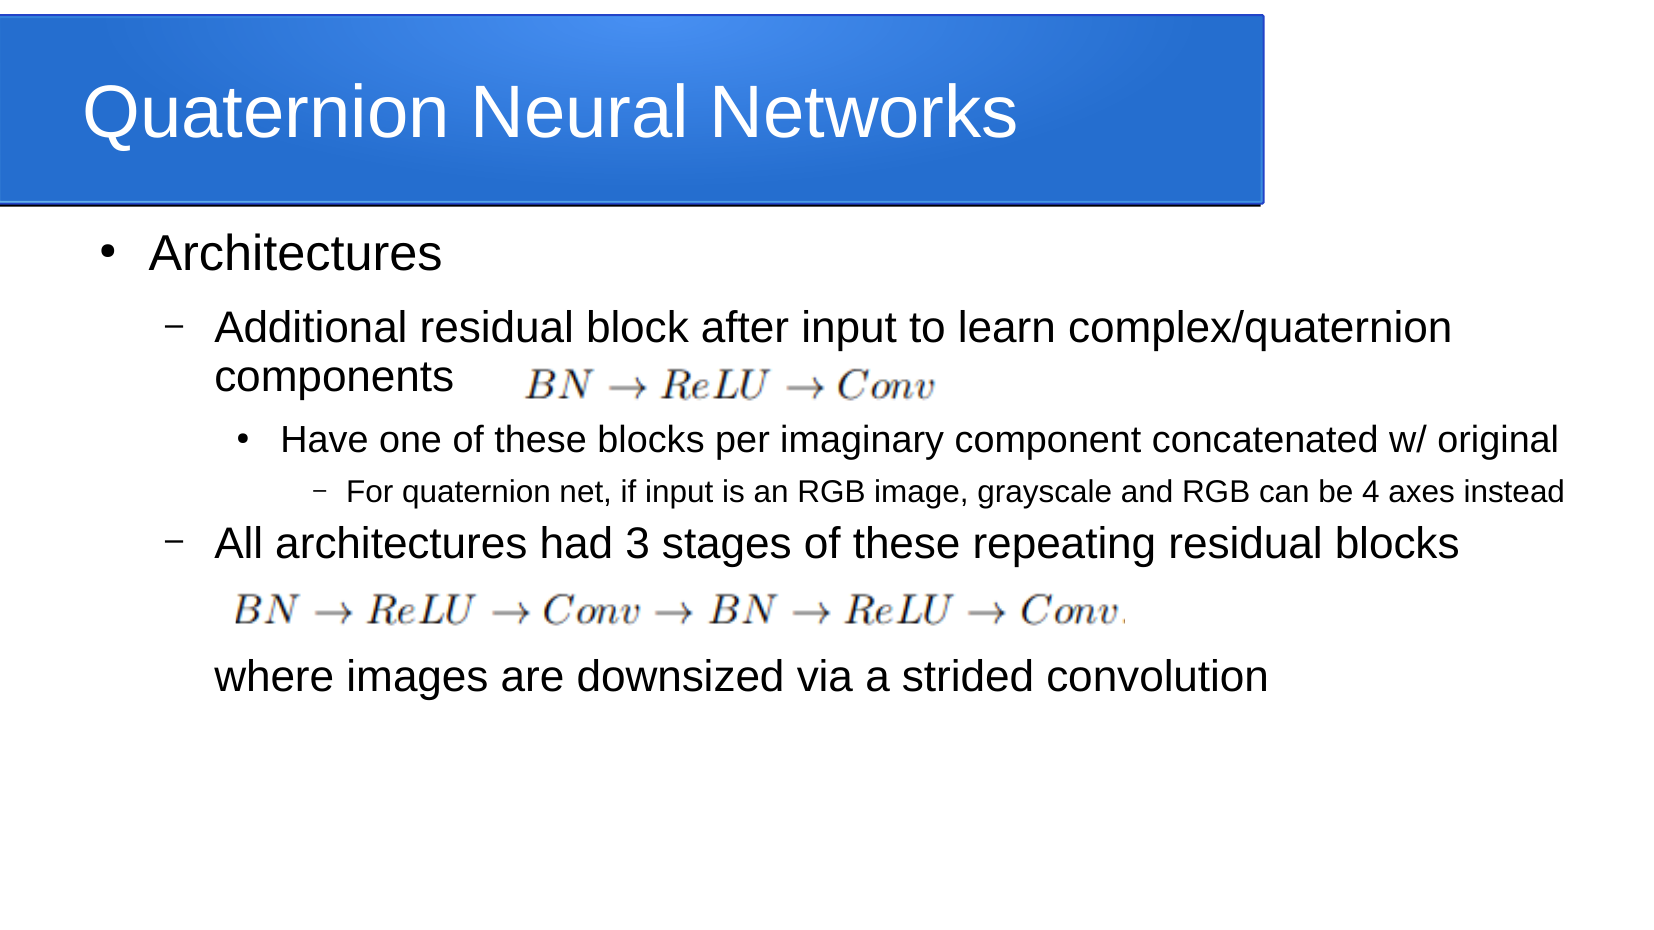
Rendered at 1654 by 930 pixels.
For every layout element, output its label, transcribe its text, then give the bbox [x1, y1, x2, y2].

picture [235, 585, 1126, 631]
list Architectures Additional residual block after input to learn complex/quaternion components Have one of these blocks per imaginary component concatenated w/ original For quaternion net, if input is an RGB image, grayscale and RGB can be 4 axes instead All architectures had 3 stages of these repeating residual blocks where images are downsized via a strided convolution [82, 224, 1571, 764]
picture [501, 360, 946, 406]
title Quaternion Neural Networks [82, 35, 1234, 189]
